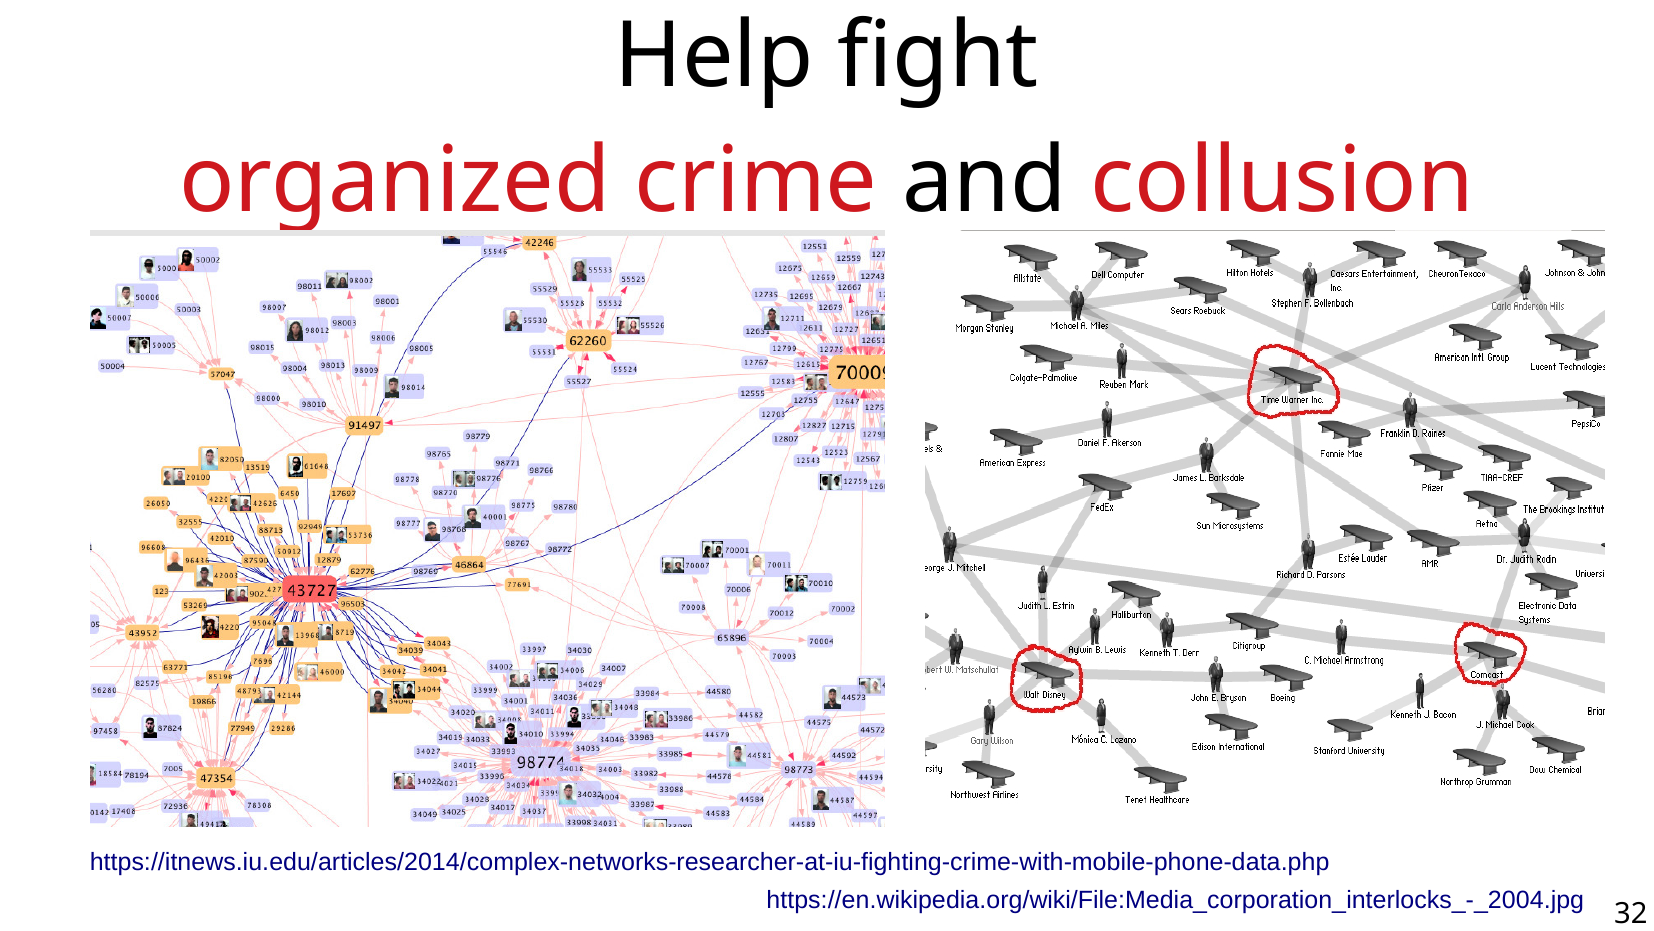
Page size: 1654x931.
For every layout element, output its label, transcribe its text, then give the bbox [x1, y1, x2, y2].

text_box https://itnews.iu.edu/articles/2014/complex-networks-researcher-at-iu-fighting-crime-with-mobile-phone-data.php [75, 840, 1399, 883]
picture [90, 230, 886, 827]
picture [925, 230, 1606, 813]
text_box https://en.wikipedia.org/wiki/File:Media_corporation_interlocks_-_2004.jpg [751, 878, 1606, 929]
title Help fight organized crime and collusion [0, 1, 1654, 226]
